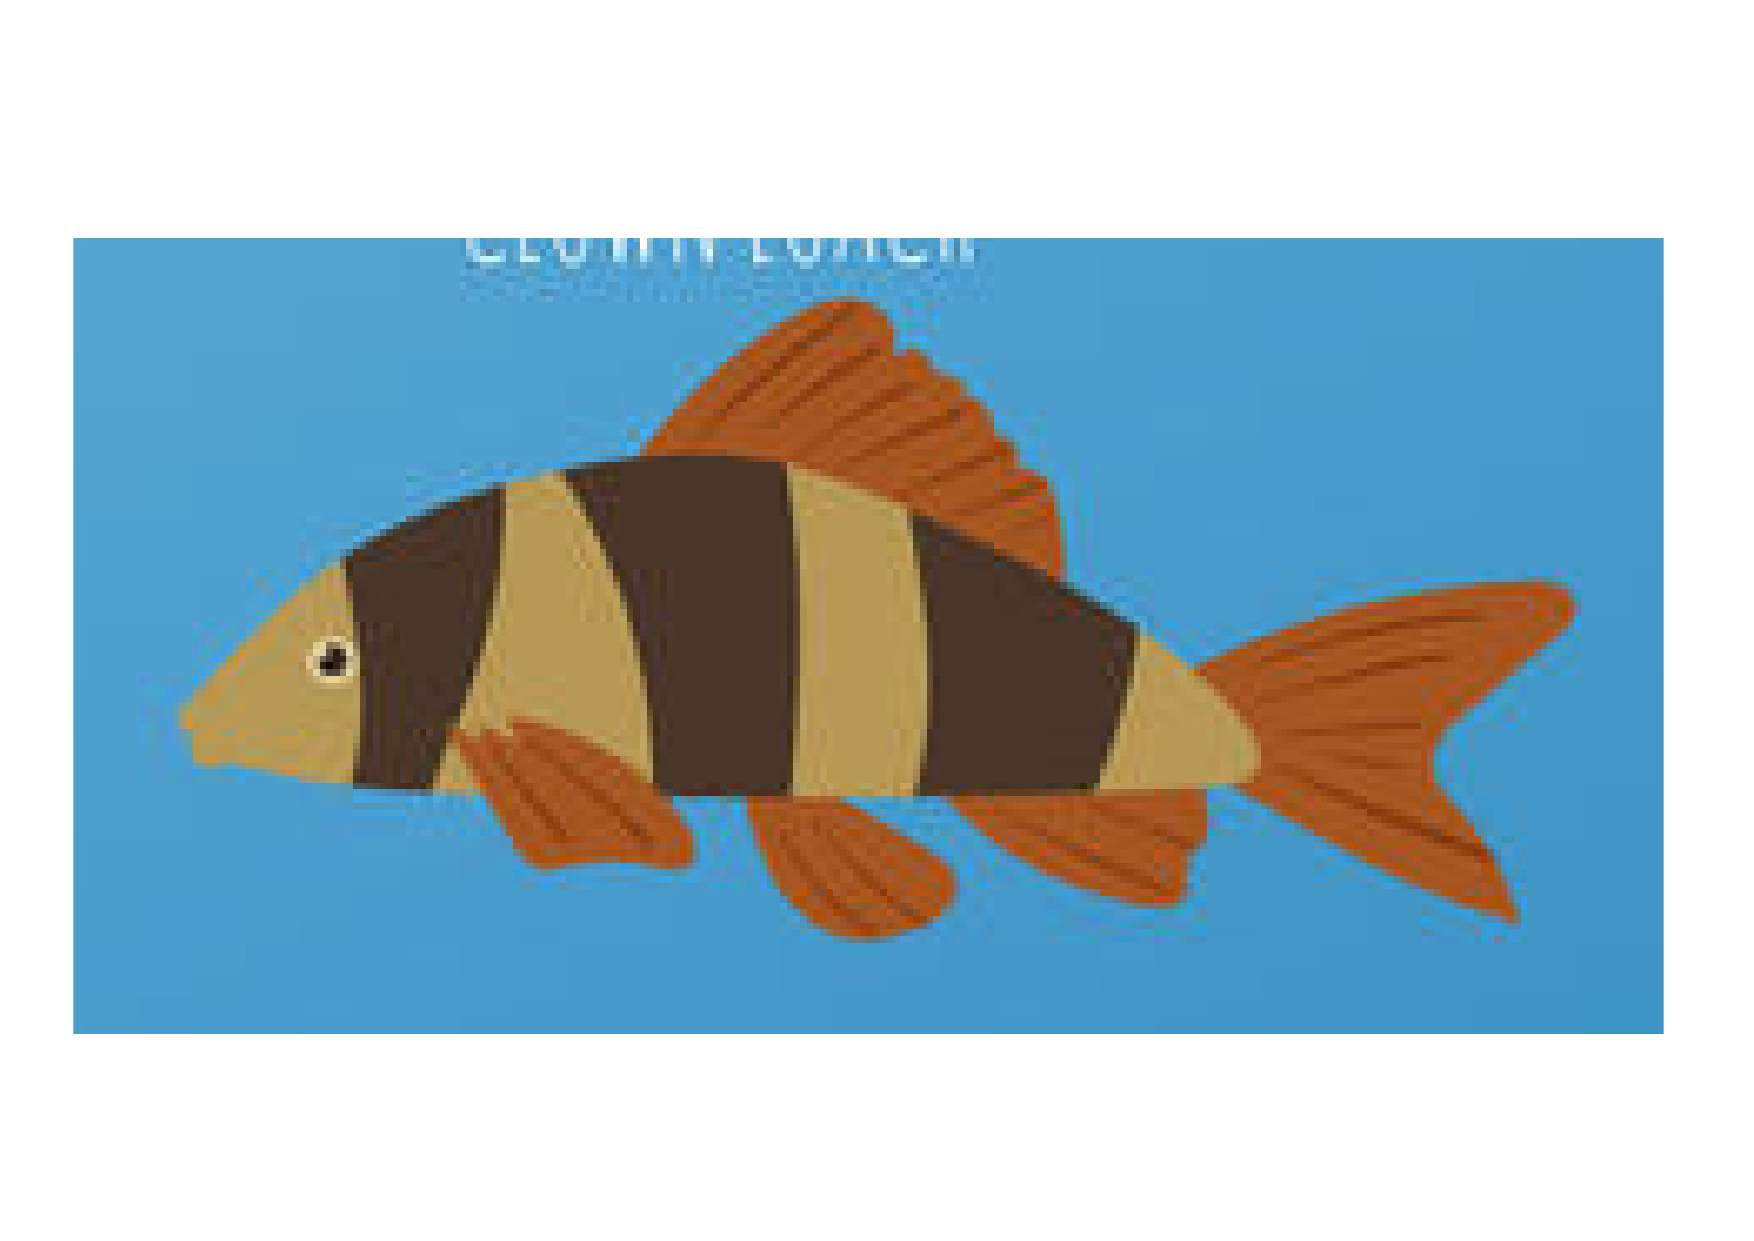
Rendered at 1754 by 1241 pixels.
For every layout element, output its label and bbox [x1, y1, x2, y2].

picture [73, 238, 1664, 1034]
